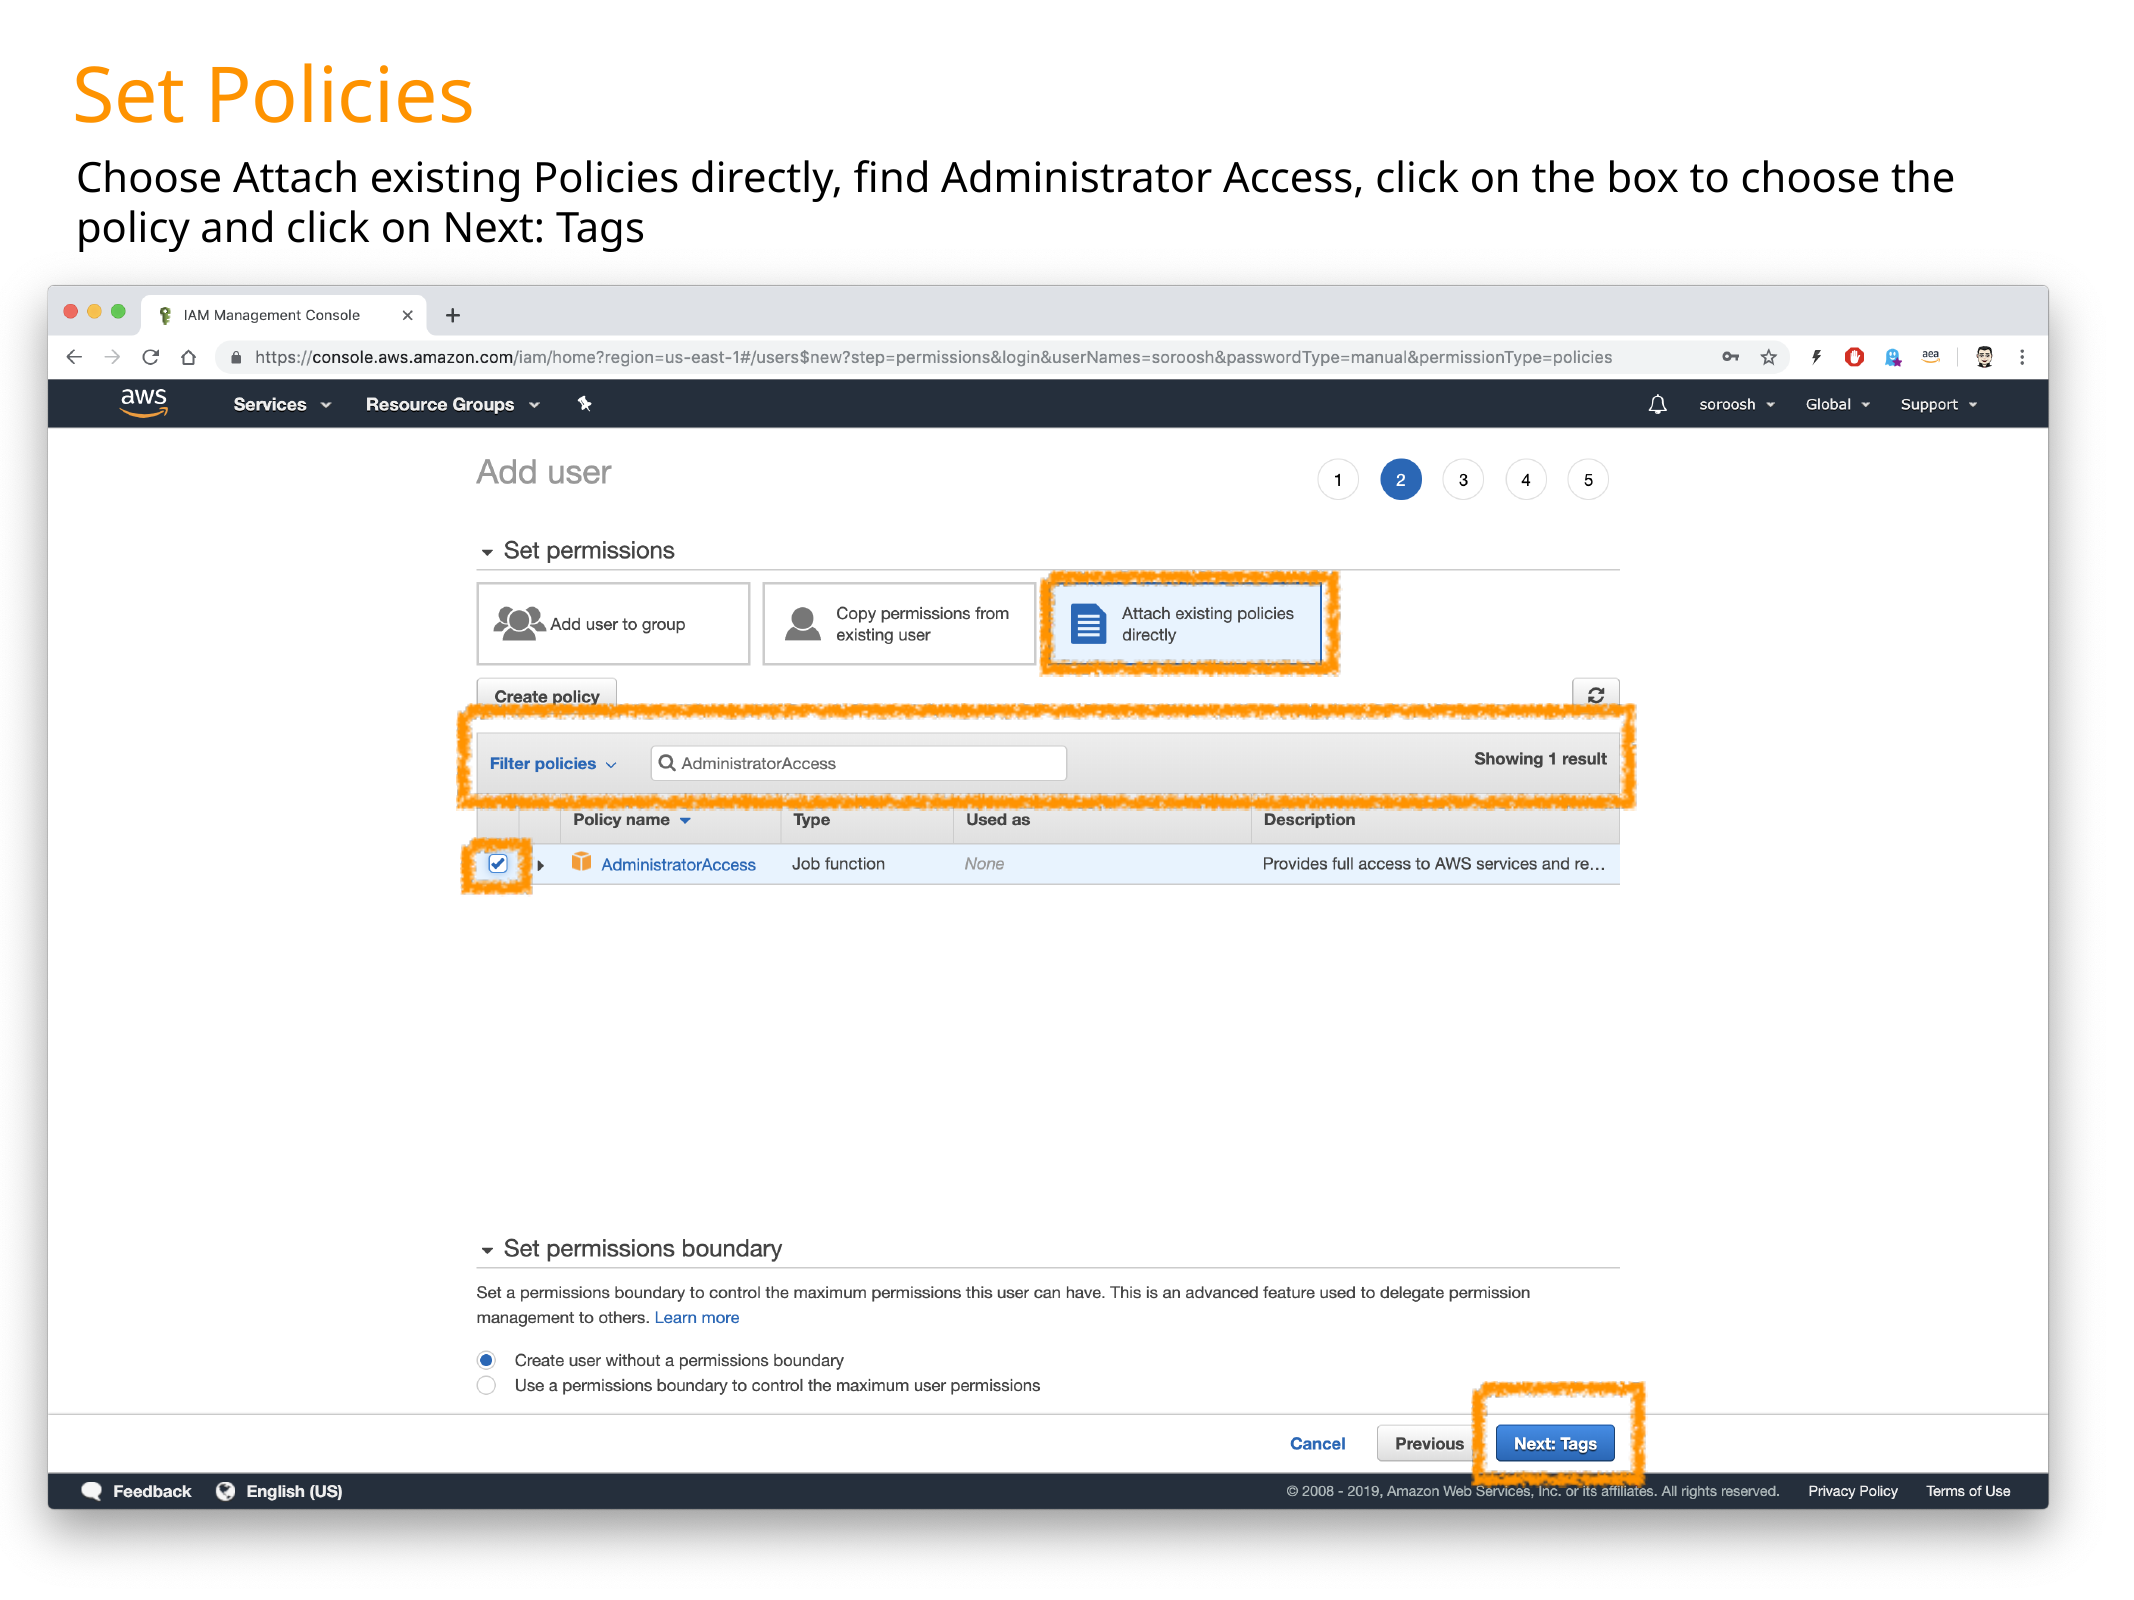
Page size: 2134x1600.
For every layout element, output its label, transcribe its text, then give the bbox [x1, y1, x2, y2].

text_box Choose Attach existing Policies directly, find Administrator Access, click on the box to choose the policy and click on Next: Tags [67, 142, 2029, 240]
text_box Set Policies [63, 37, 504, 147]
picture [0, 240, 2115, 1597]
